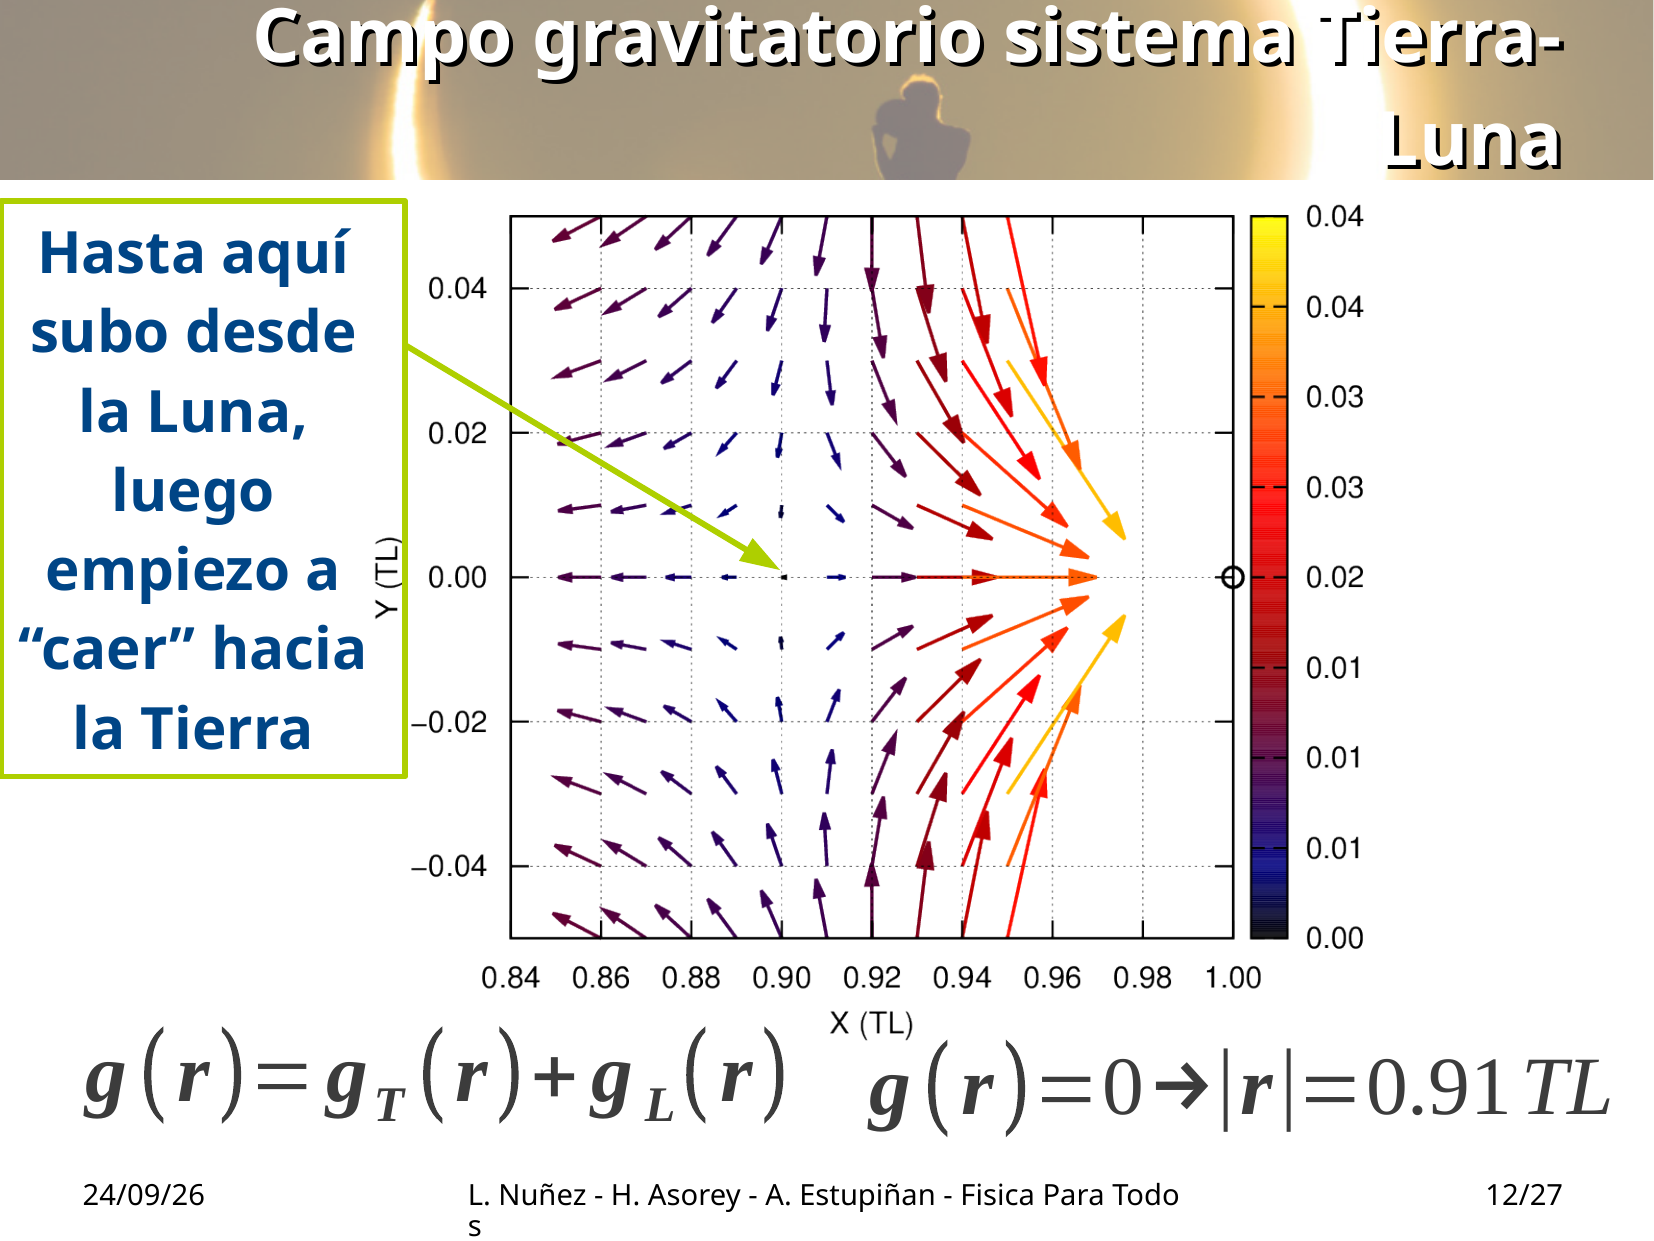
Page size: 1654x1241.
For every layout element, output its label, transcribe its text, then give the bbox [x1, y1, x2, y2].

title Campo gravitatorio sistema Tierra-Luna [75, 19, 1564, 151]
picture [0, 0, 1654, 1141]
chart [71, 1020, 802, 1132]
picture [90, 696, 402, 774]
chart [855, 1033, 1622, 1141]
text_box Hasta aquí subo desde la Luna, luego empiezo a “caer” hacia la Tierra [1, 201, 406, 696]
